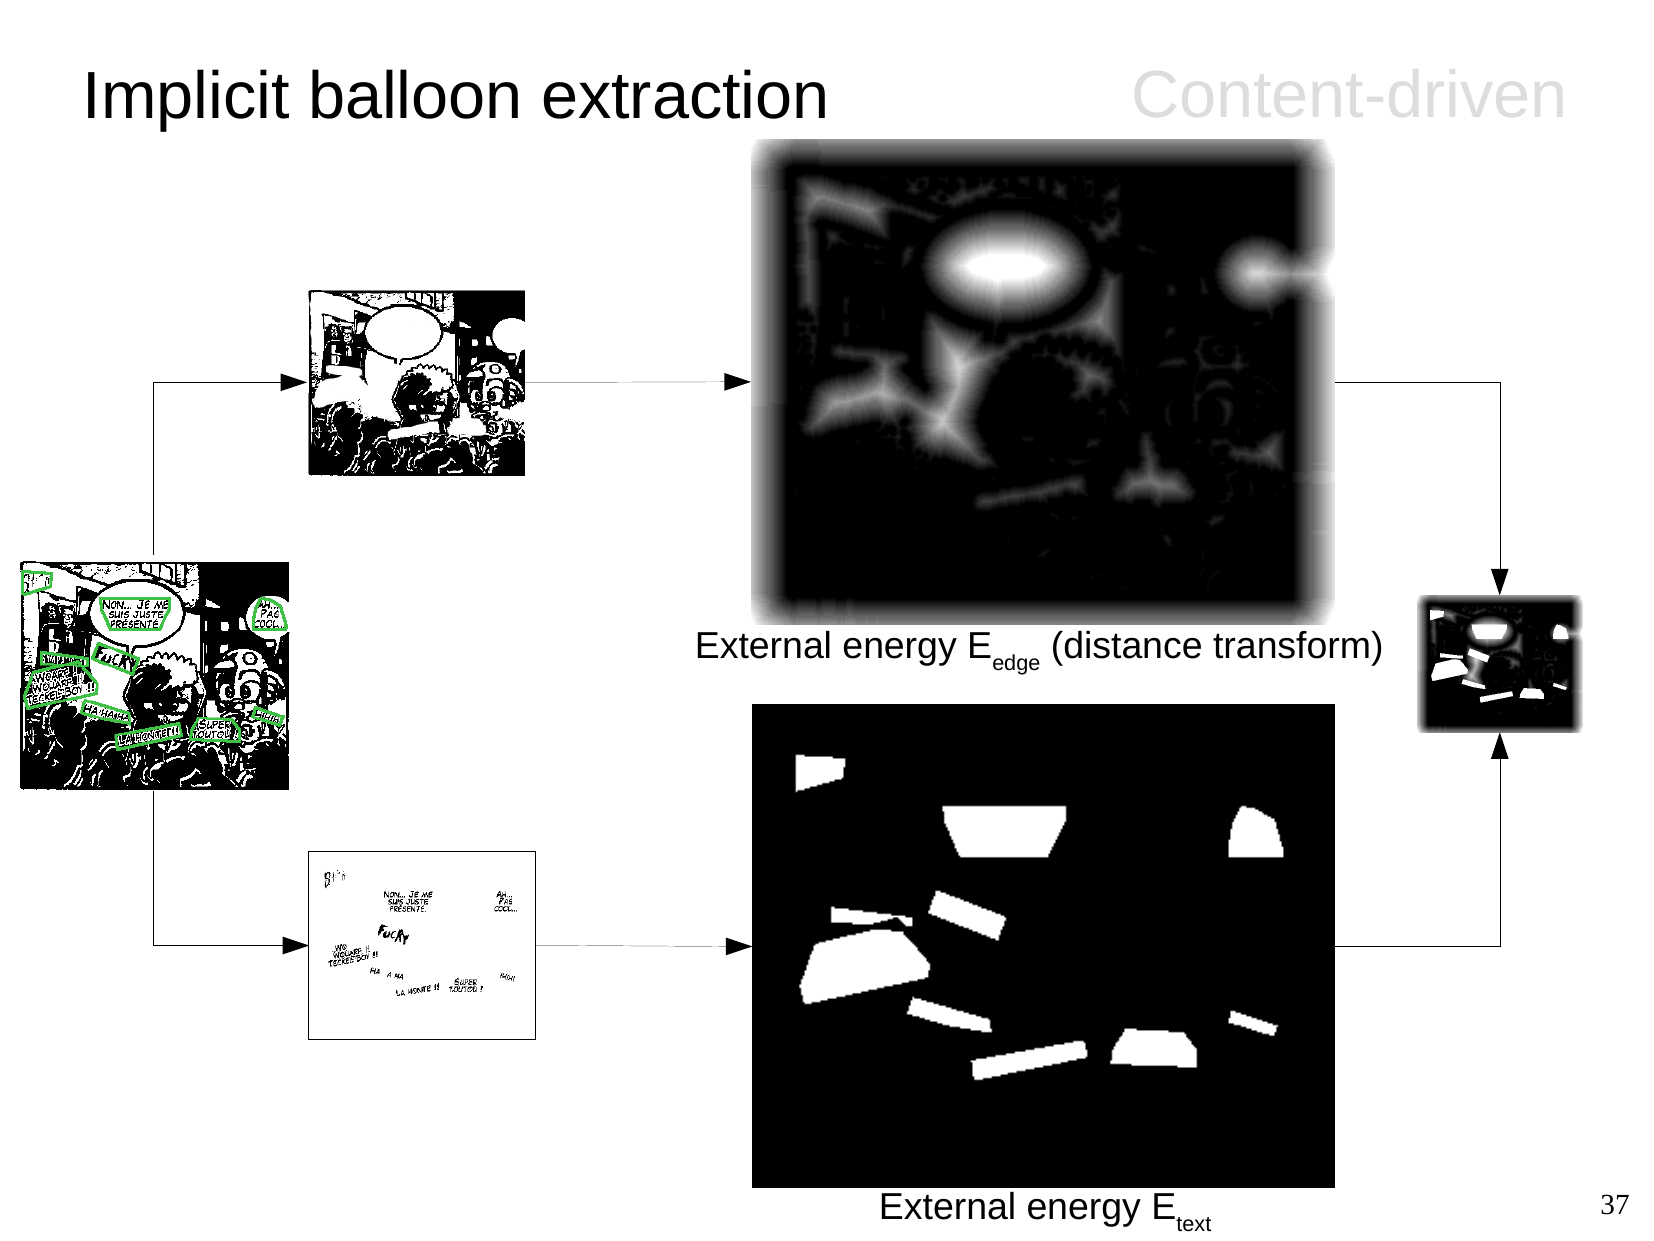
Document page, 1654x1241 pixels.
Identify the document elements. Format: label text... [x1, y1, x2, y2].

text_box External energy Eedge (distance transform) [584, 617, 1417, 683]
picture [17, 555, 290, 792]
text_box External energy Etext [761, 1189, 1329, 1241]
picture [309, 851, 536, 1040]
picture [751, 139, 1335, 617]
picture [307, 289, 525, 476]
title Implicit balloon extraction [82, 49, 1571, 142]
picture [752, 704, 1335, 1189]
picture [1417, 595, 1583, 733]
